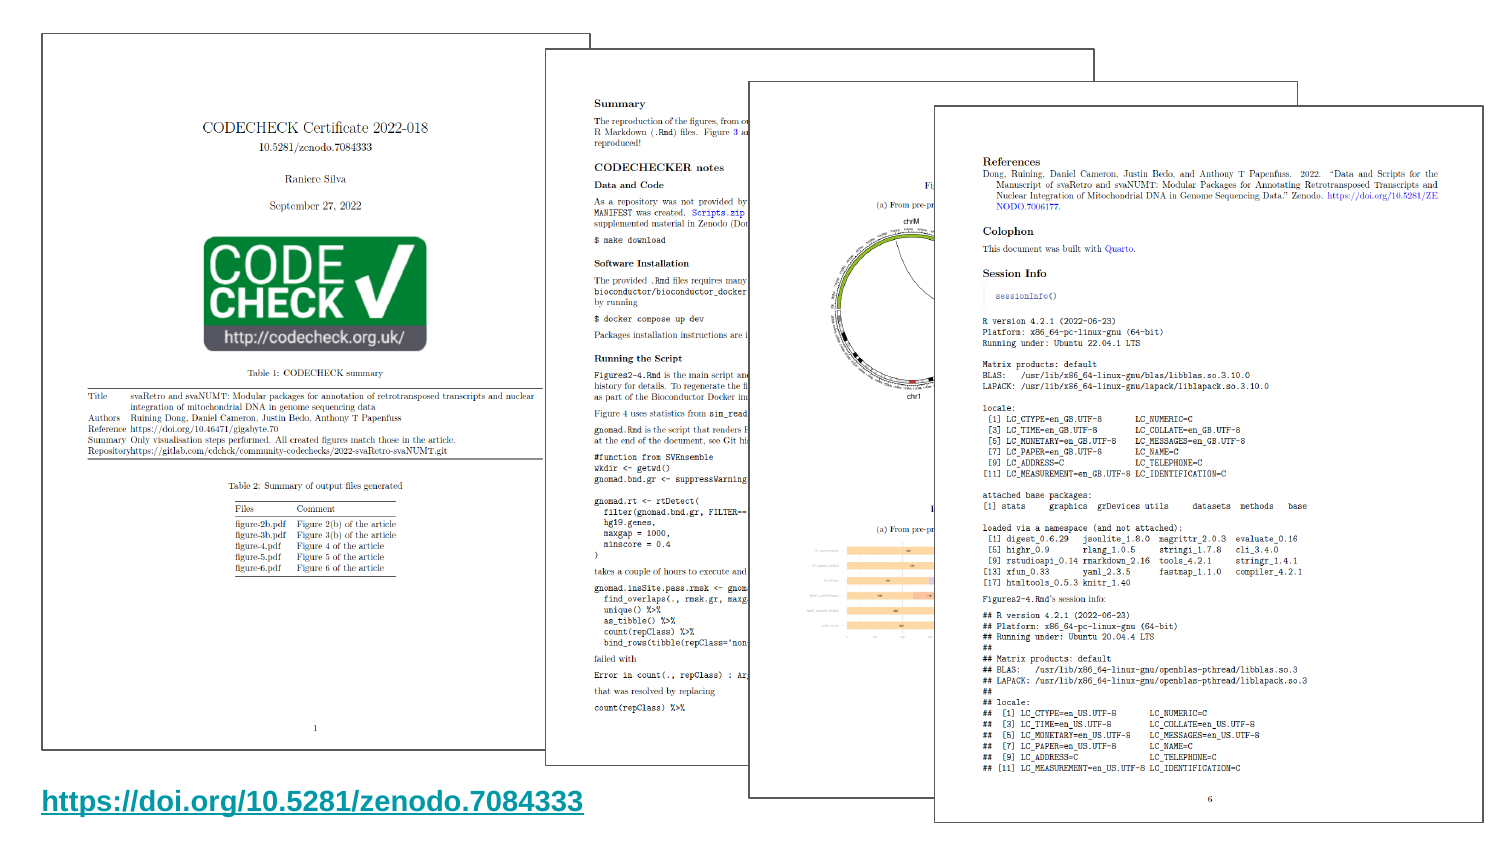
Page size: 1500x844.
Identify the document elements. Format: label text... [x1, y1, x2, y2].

picture [750, 82, 1297, 798]
picture [935, 106, 1483, 822]
picture [42, 34, 590, 750]
picture [546, 50, 1094, 765]
list https://doi.org/10.5281/zenodo.7084333 [26, 764, 1424, 837]
